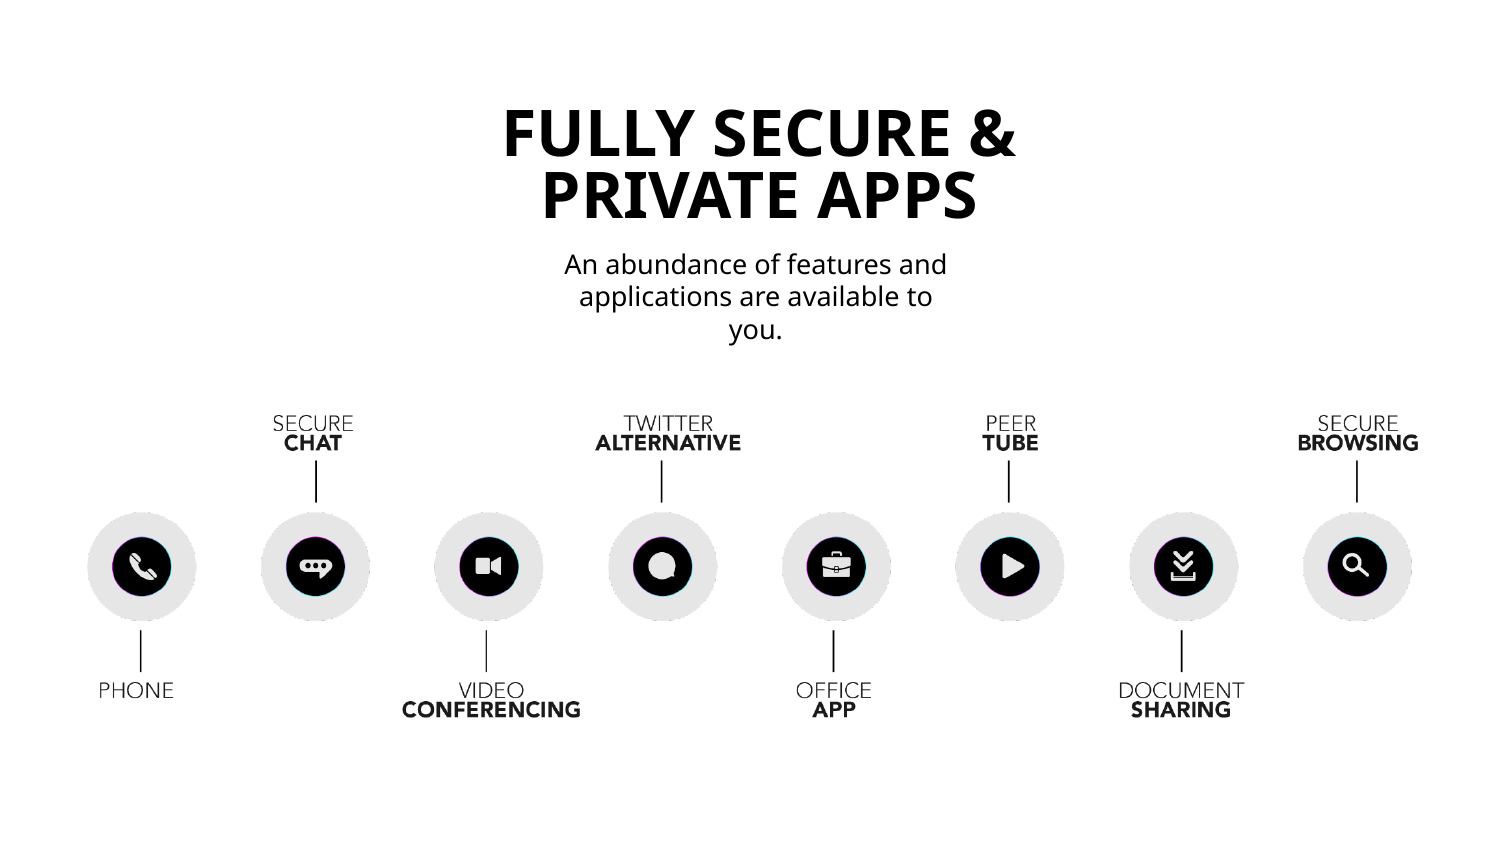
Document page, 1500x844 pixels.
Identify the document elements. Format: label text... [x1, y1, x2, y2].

text_box FULLY SECURE & PRIVATE APPS [468, 92, 1051, 265]
text_box An abundance of features and applications are available to you. [544, 232, 967, 349]
picture [87, 412, 1419, 728]
